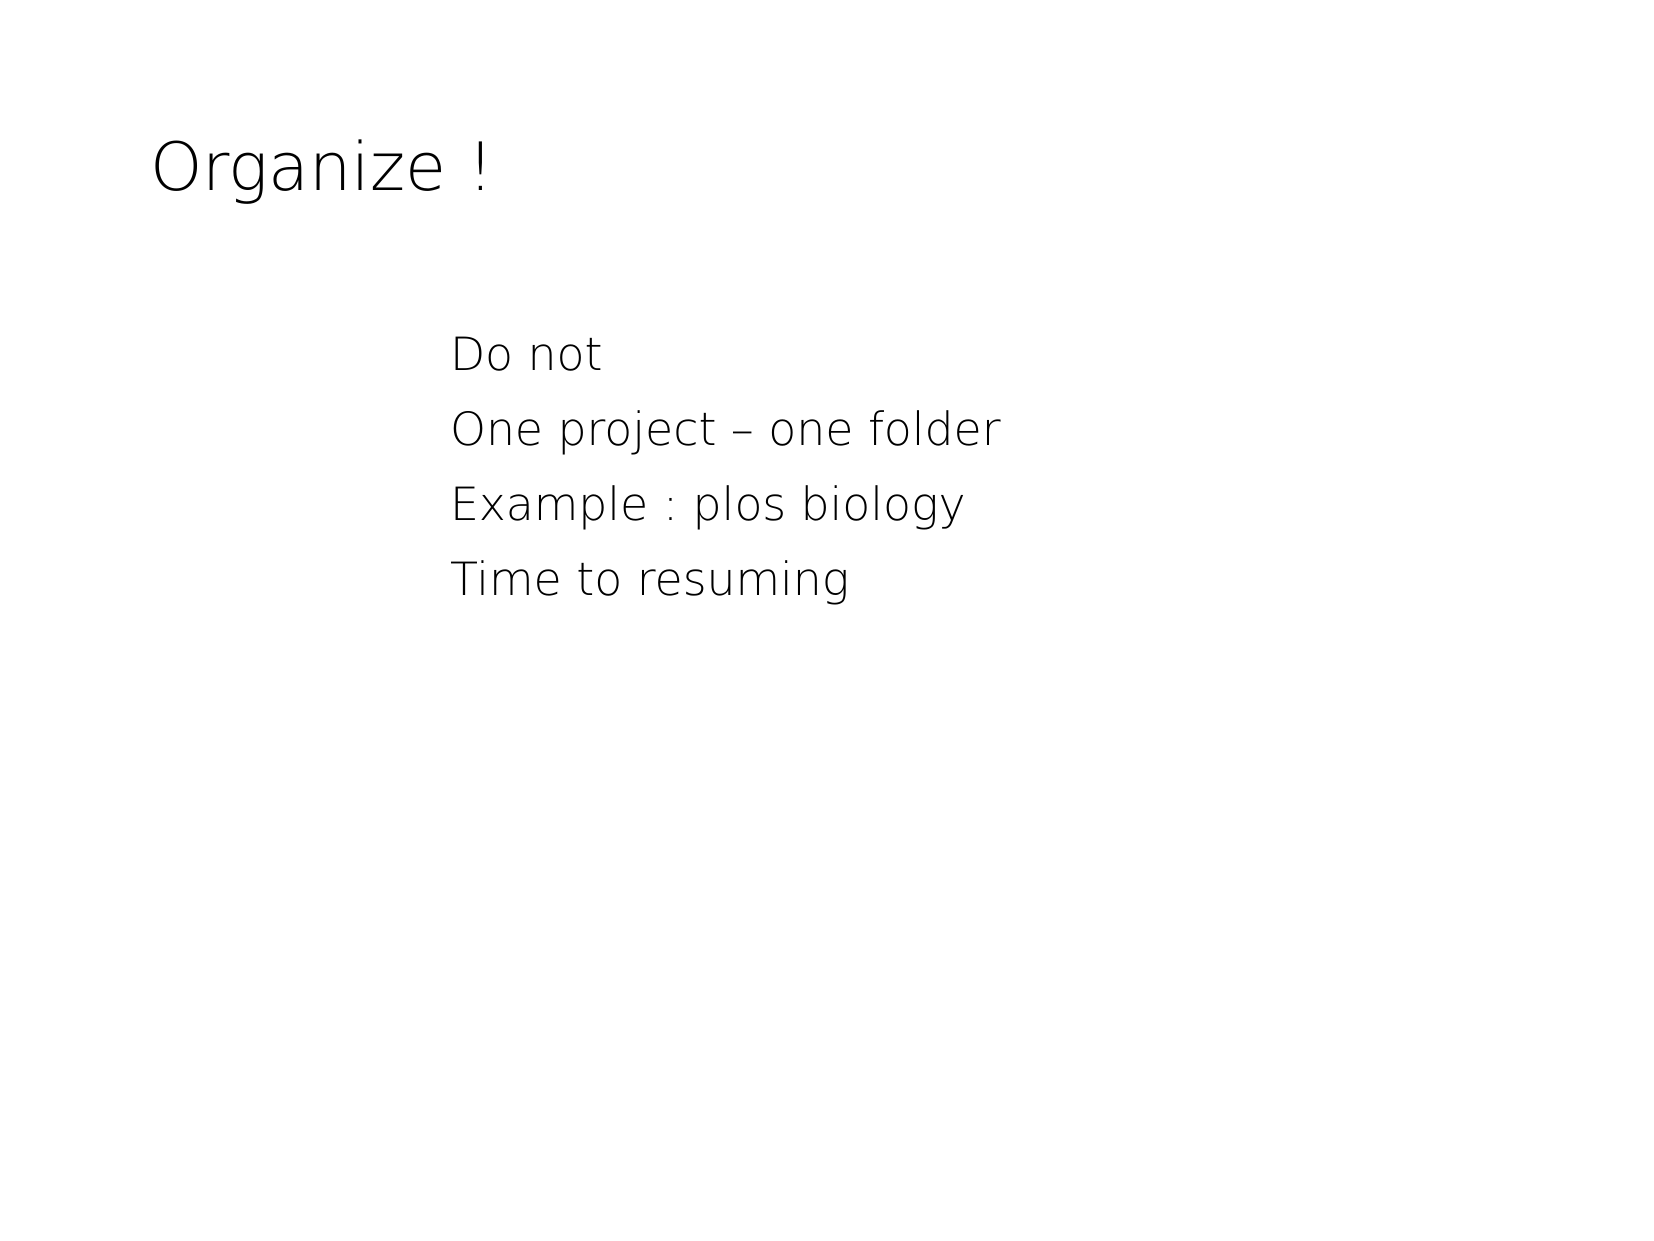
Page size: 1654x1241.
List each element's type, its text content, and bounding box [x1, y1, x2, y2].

subtitle Organize ! [150, 0, 1639, 335]
text_box Example : plos biology [450, 450, 1426, 525]
text_box Time to resuming [450, 525, 1426, 635]
text_box Do not [450, 300, 1126, 410]
text_box One project – one folder [450, 410, 1126, 450]
